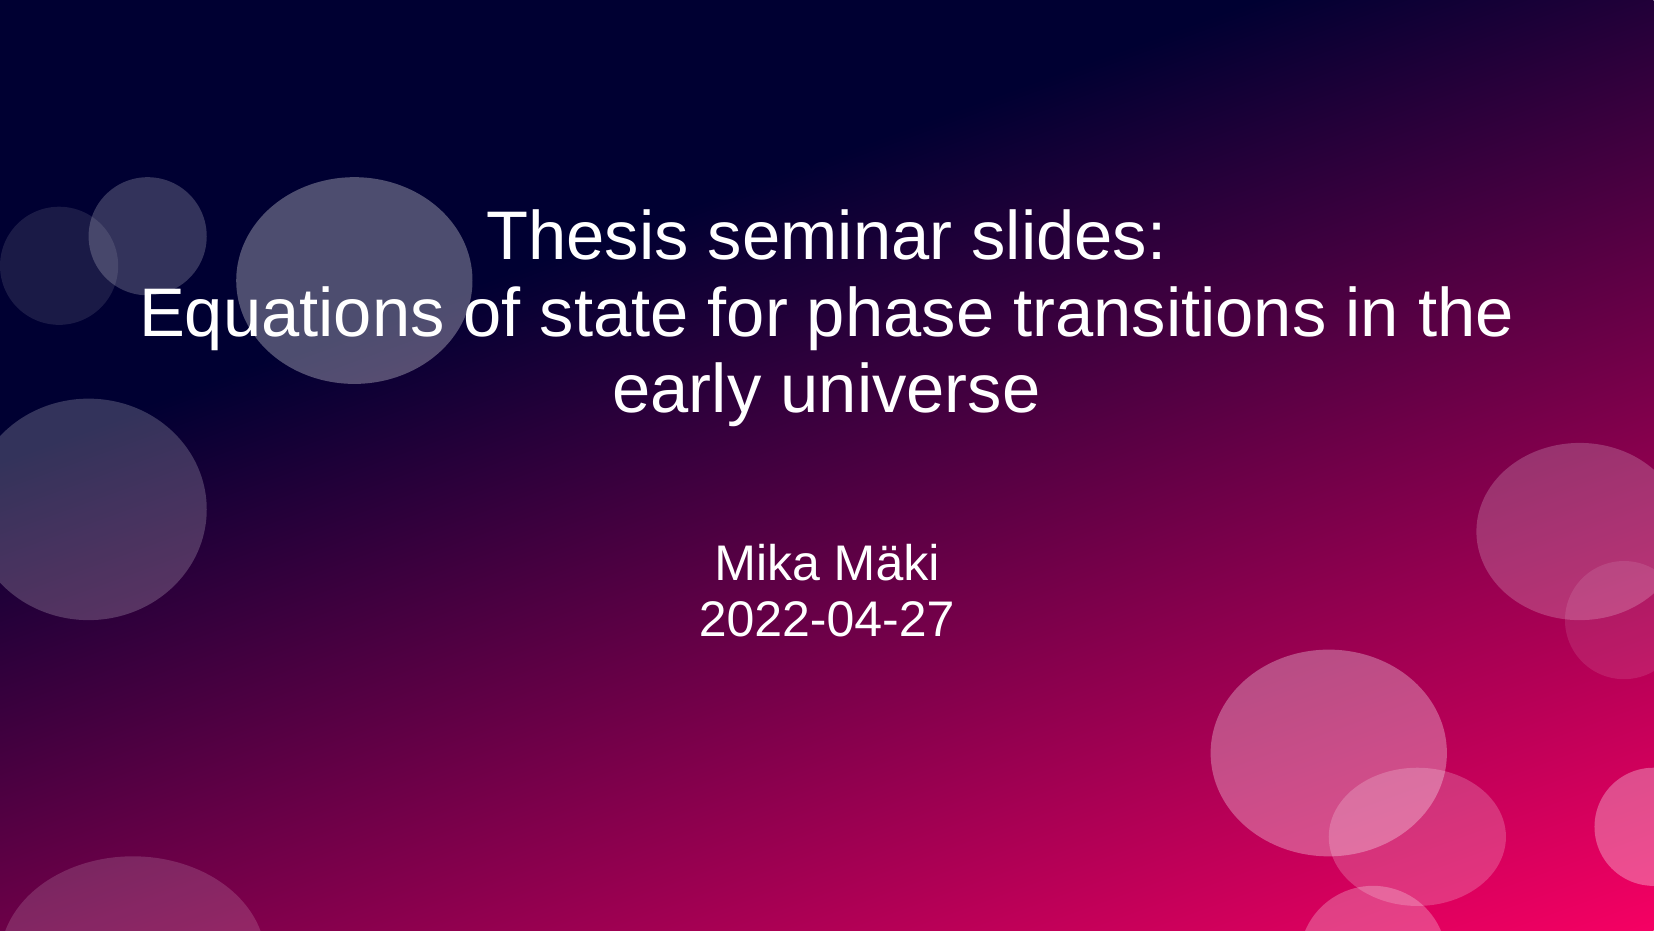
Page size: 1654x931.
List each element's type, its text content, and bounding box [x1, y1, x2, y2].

title Thesis seminar slides: Equations of state for phase transitions in the early universe [82, 196, 1571, 425]
subtitle Mika Mäki 2022-04-27 [82, 425, 1571, 758]
